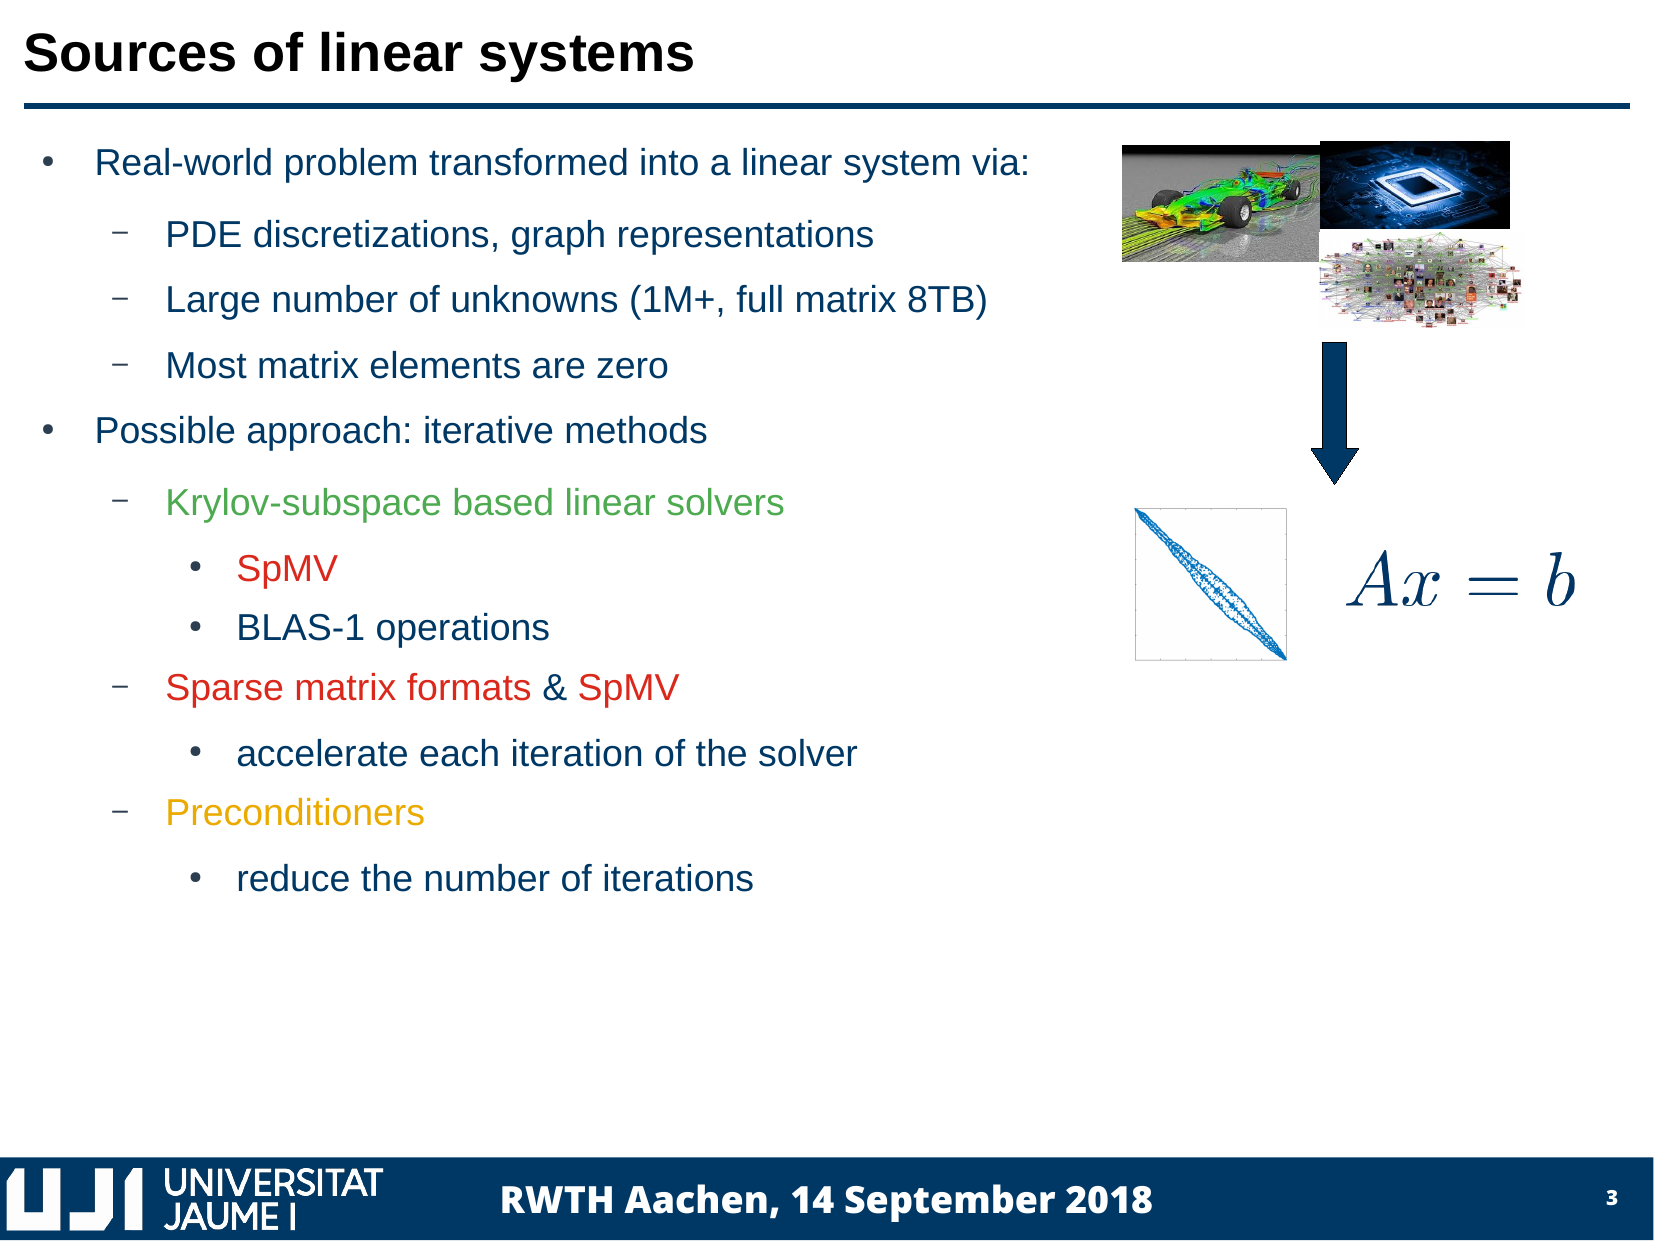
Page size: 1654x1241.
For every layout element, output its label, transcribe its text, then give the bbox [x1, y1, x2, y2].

text_box [1311, 342, 1359, 485]
list Real-world problem transformed into a linear system via: PDE discretizations, graph representations Large number of unknowns (1M+, full matrix 8TB) Most matrix elements are zero Possible approach: iterative methods Krylov-subspace based linear solvers SpMV BLAS-1 operations Sparse matrix formats & SpMV accelerate each iteration of the solver Preconditioners reduce the number of iterations [23, 141, 1040, 1158]
title Sources of linear systems [23, 0, 1630, 107]
picture [1122, 141, 1524, 328]
picture [0, 1158, 390, 1241]
picture [1134, 507, 1288, 662]
picture [1346, 550, 1575, 606]
